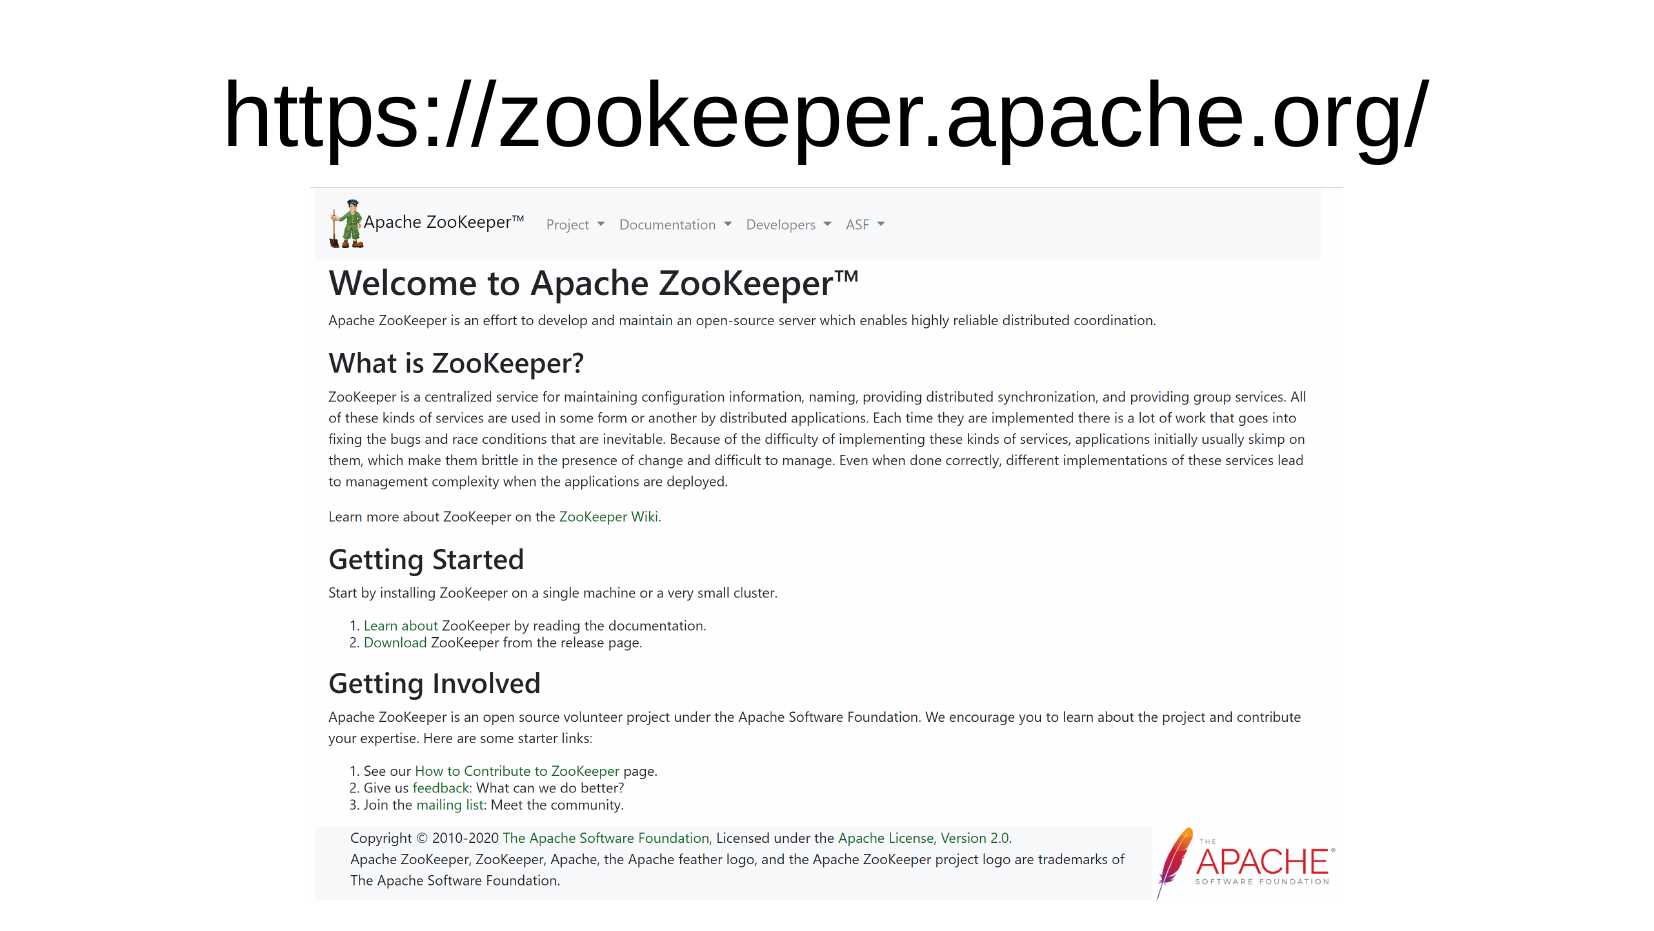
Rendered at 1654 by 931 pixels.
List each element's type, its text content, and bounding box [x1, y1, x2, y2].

picture [310, 187, 1343, 901]
title https://zookeeper.apache.org/ [82, 37, 1571, 193]
